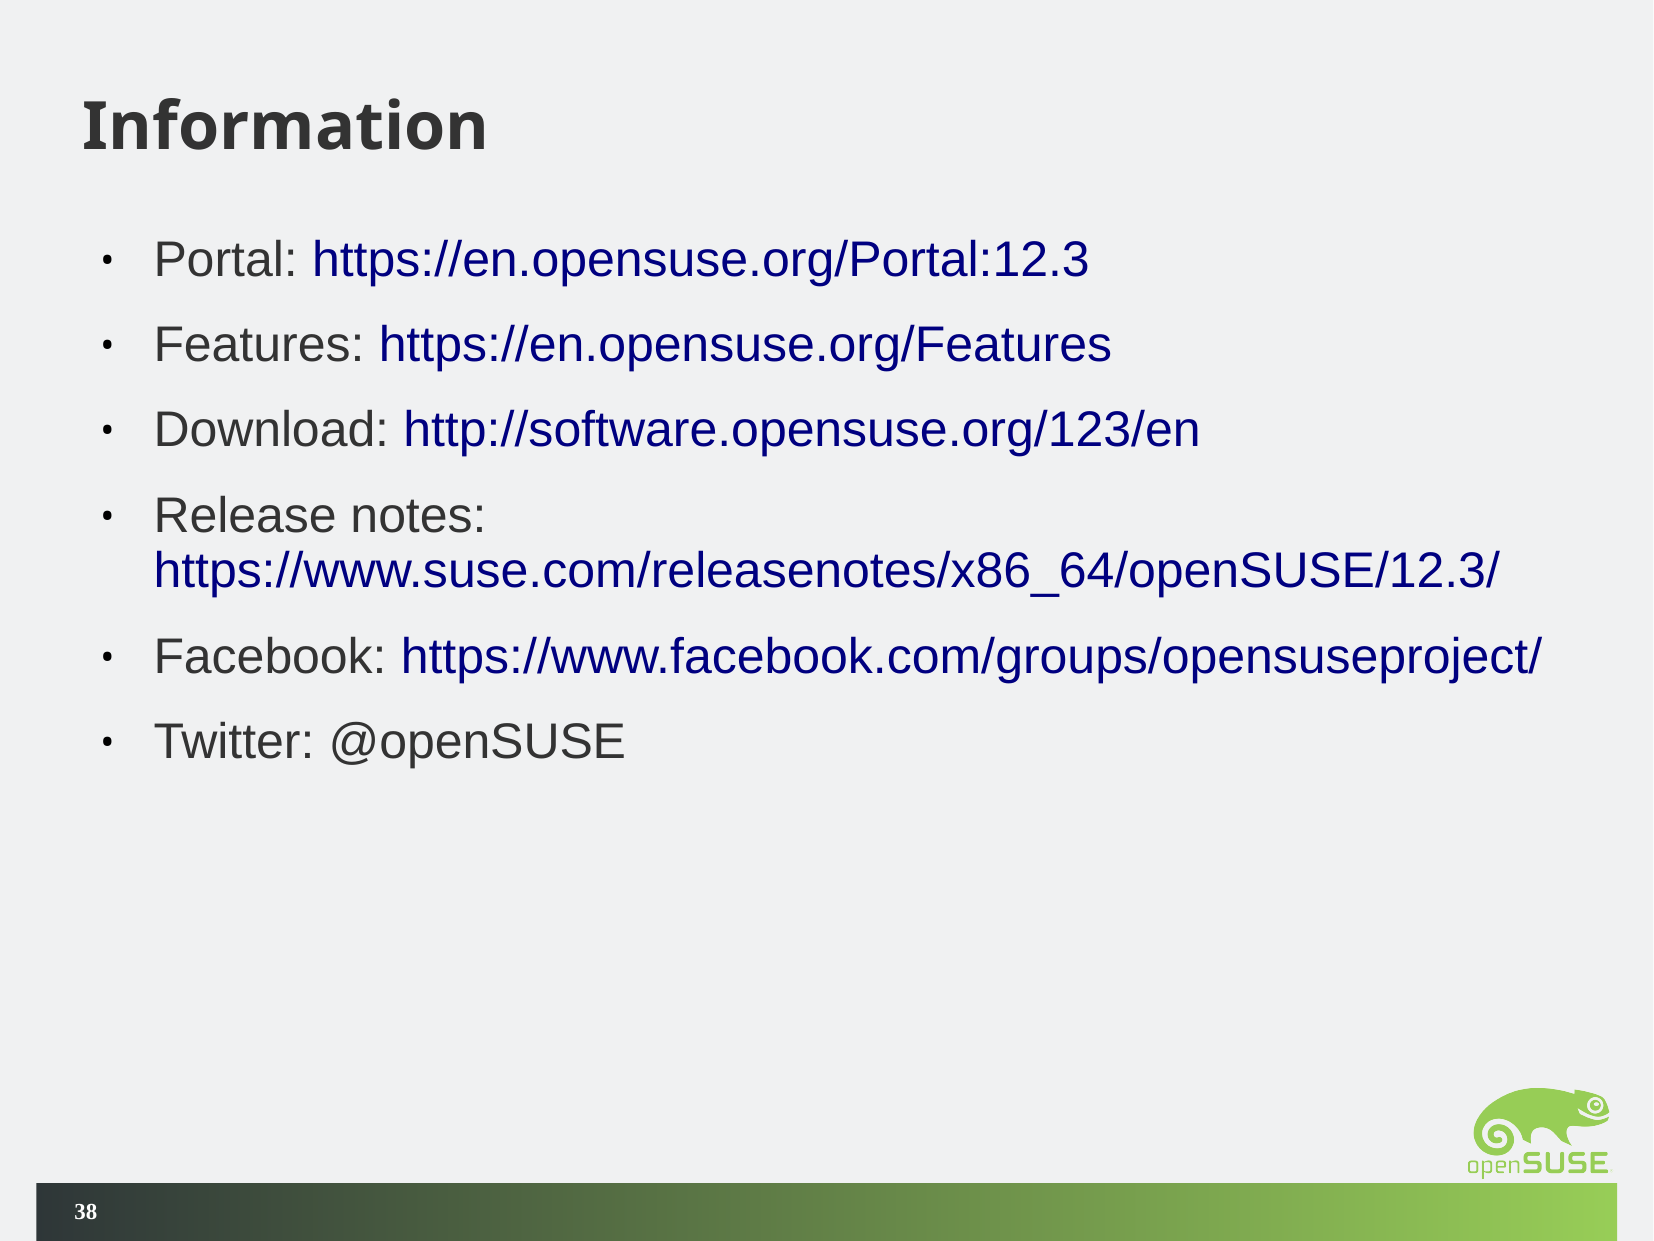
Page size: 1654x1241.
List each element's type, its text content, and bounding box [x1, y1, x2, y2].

picture [0, 0, 1654, 1241]
title Information [82, 49, 1571, 198]
list Portal: https://en.opensuse.org/Portal:12.3 Features: https://en.opensuse.org/Features Download: http://software.opensuse.org/123/en Release notes: https://www.suse.com/releasenotes/x86_64/openSUSE/12.3/ Facebook: https://www.facebook.com/groups/opensuseproject/ Twitter: @openSUSE [82, 231, 1571, 1050]
